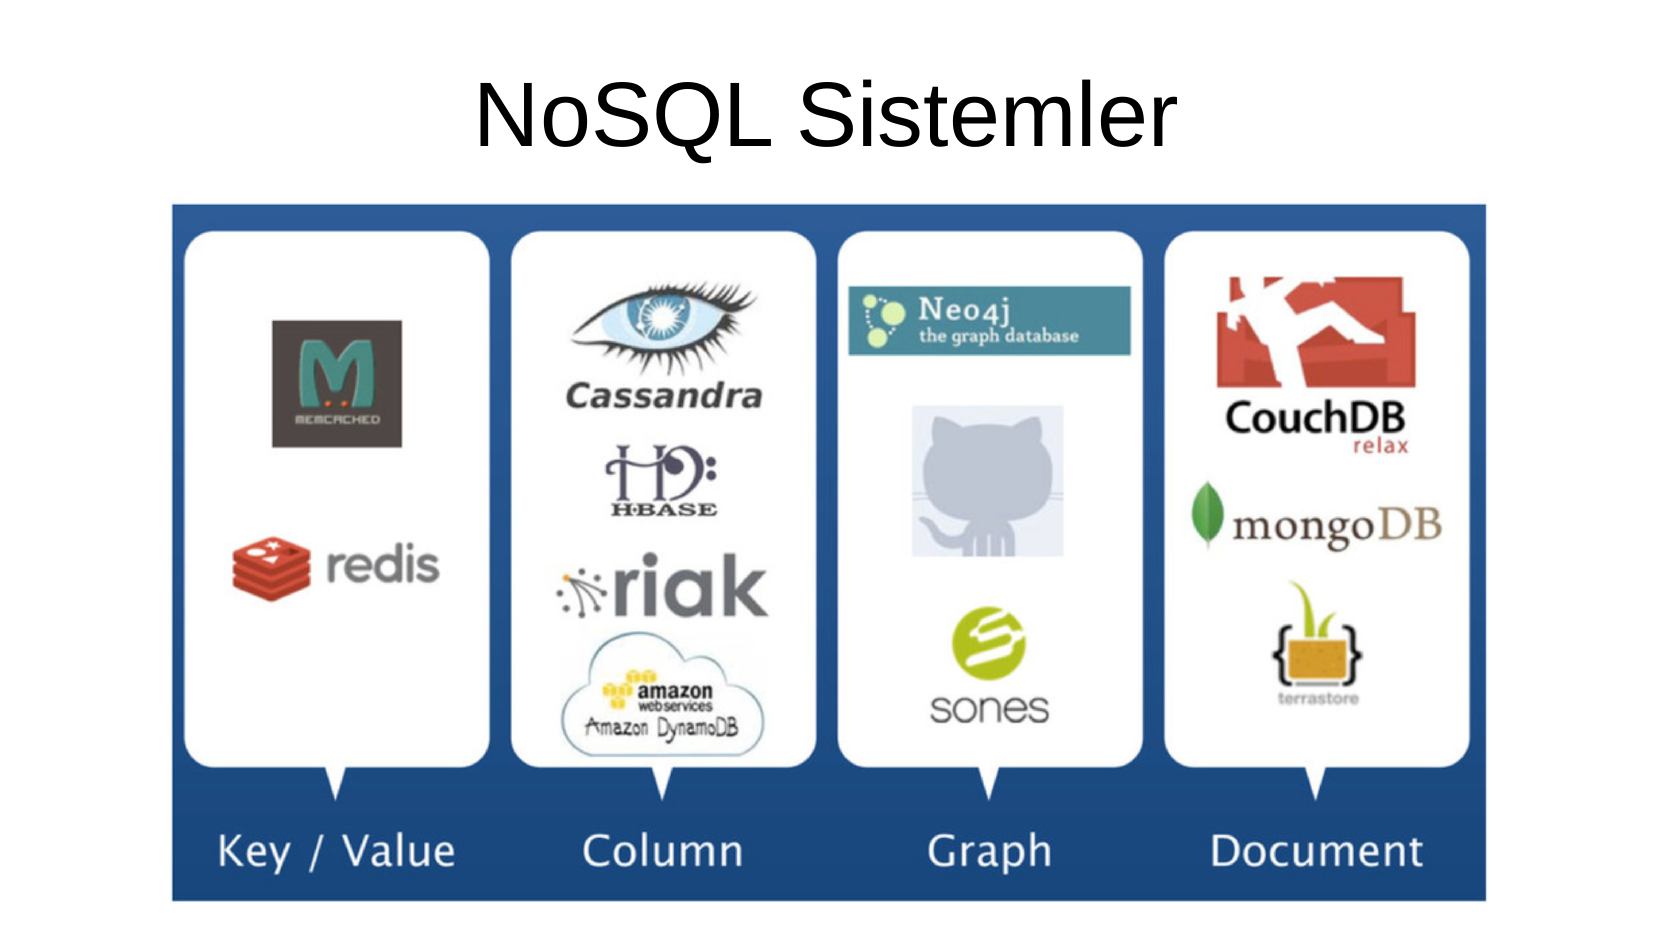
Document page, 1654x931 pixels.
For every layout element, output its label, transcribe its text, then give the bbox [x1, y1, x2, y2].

picture [147, 189, 1489, 904]
title NoSQL Sistemler [82, 37, 1571, 193]
